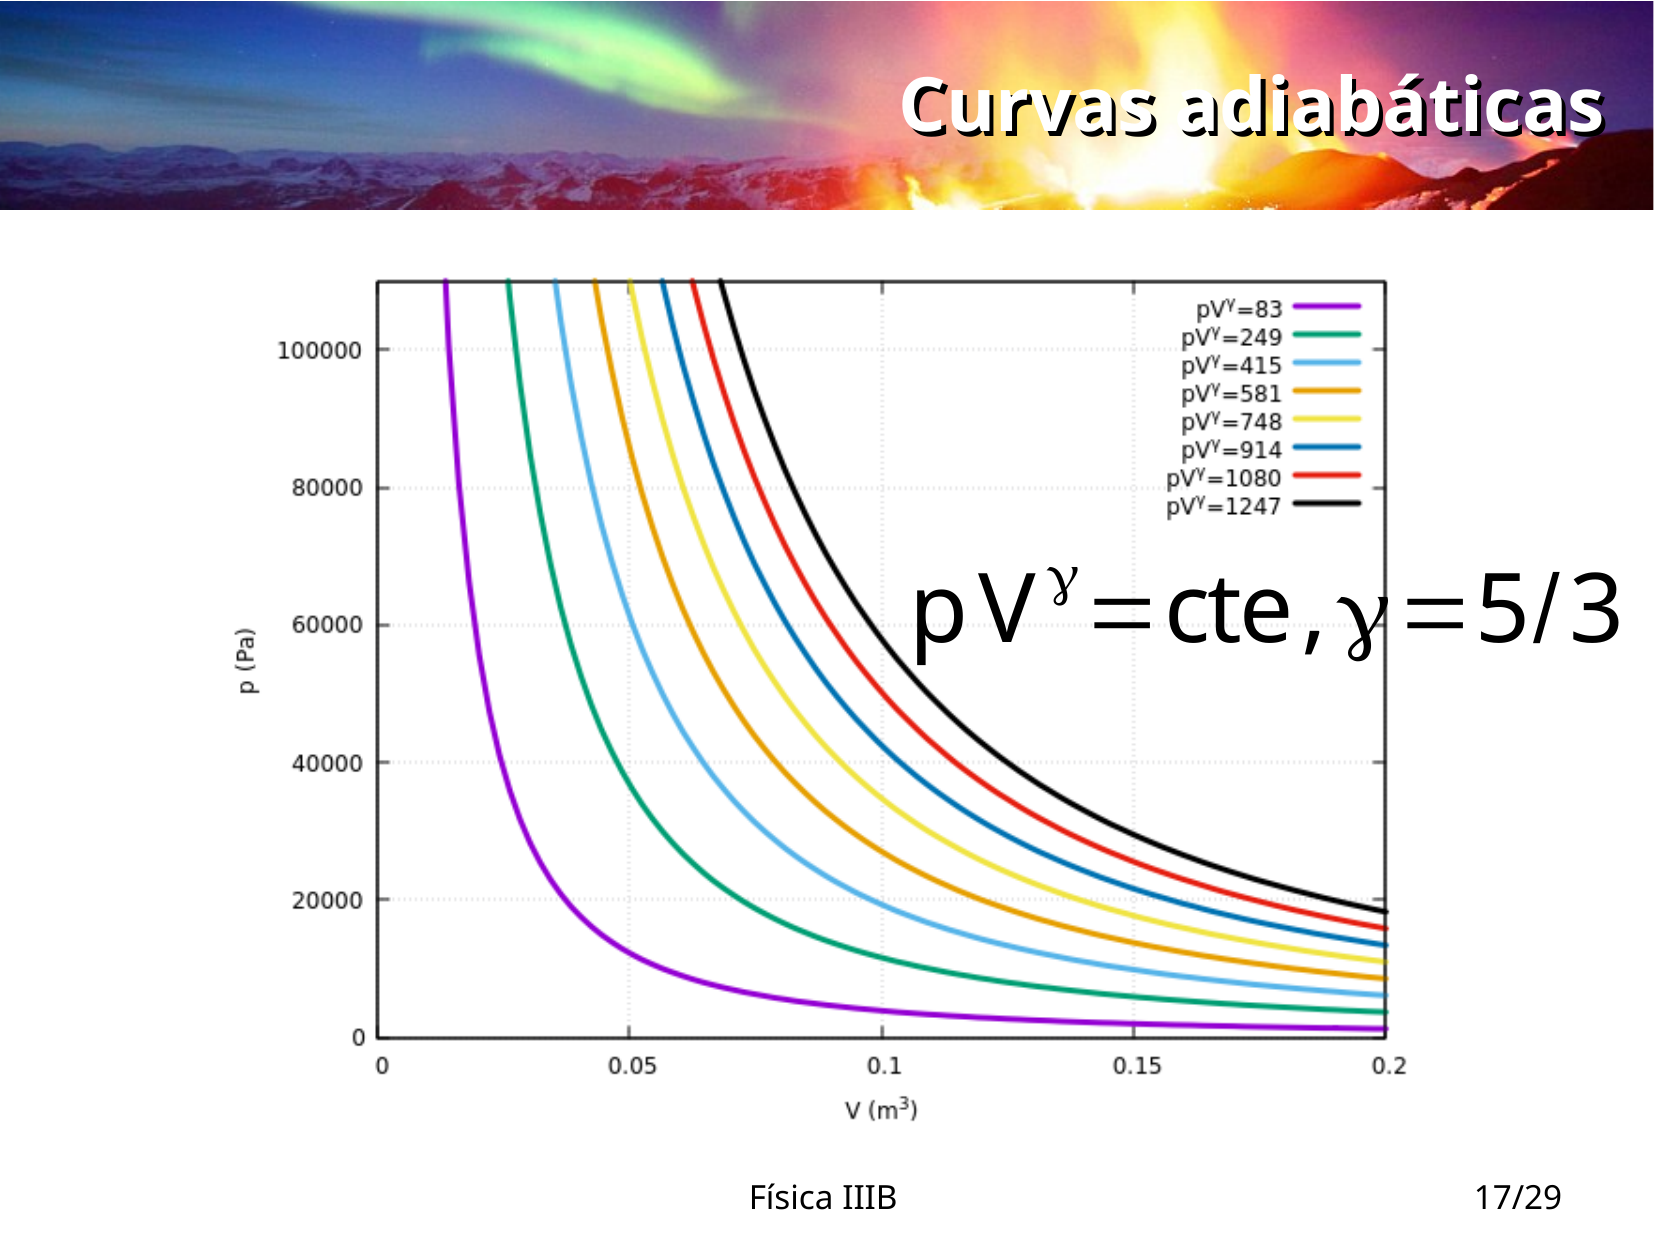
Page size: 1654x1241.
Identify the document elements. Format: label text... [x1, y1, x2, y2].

title Curvas adiabáticas [45, 15, 1606, 191]
picture [0, 1, 1654, 210]
picture [224, 254, 1425, 1156]
chart [903, 549, 1629, 667]
